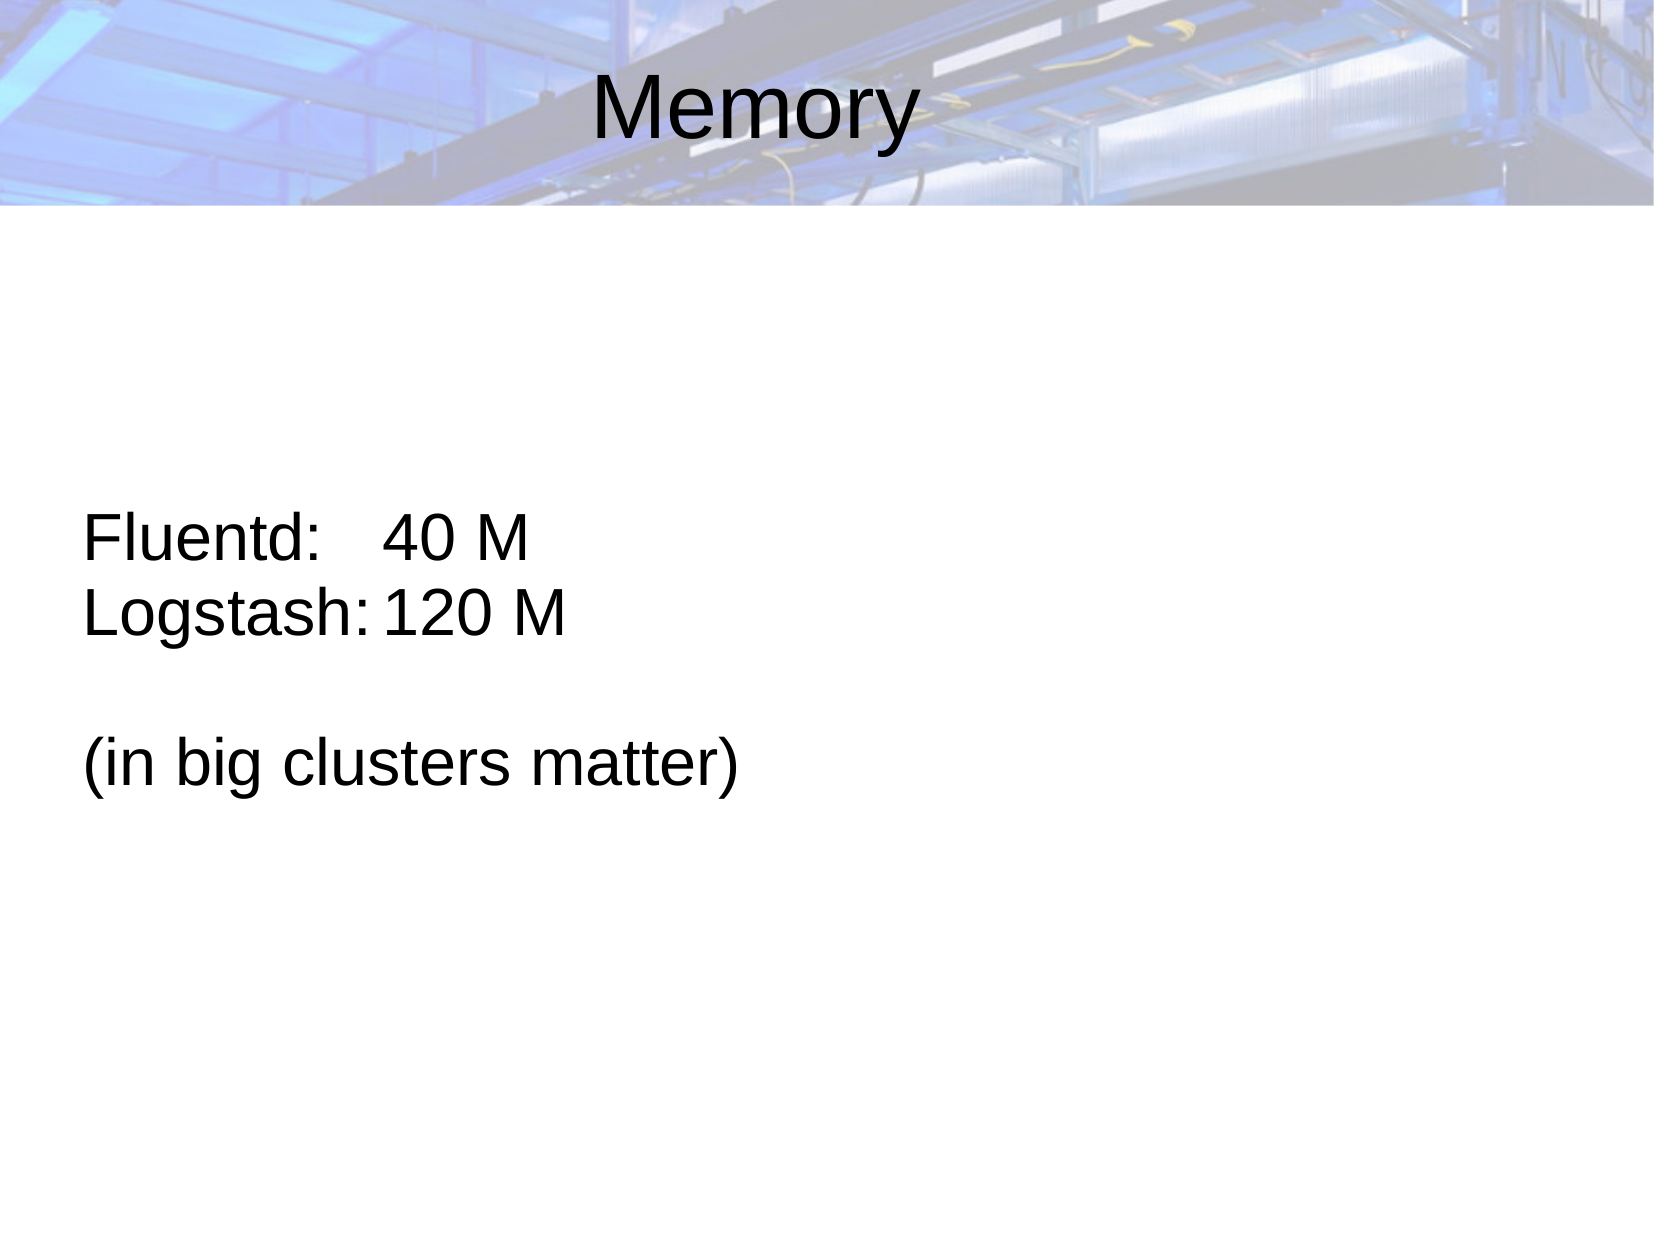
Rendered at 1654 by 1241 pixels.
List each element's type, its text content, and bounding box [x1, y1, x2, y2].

title Memory [11, 2, 1501, 211]
picture [0, 0, 1654, 1241]
subtitle Fluentd: 40 M Logstash: 120 M (in big clusters matter) [82, 290, 1538, 1010]
